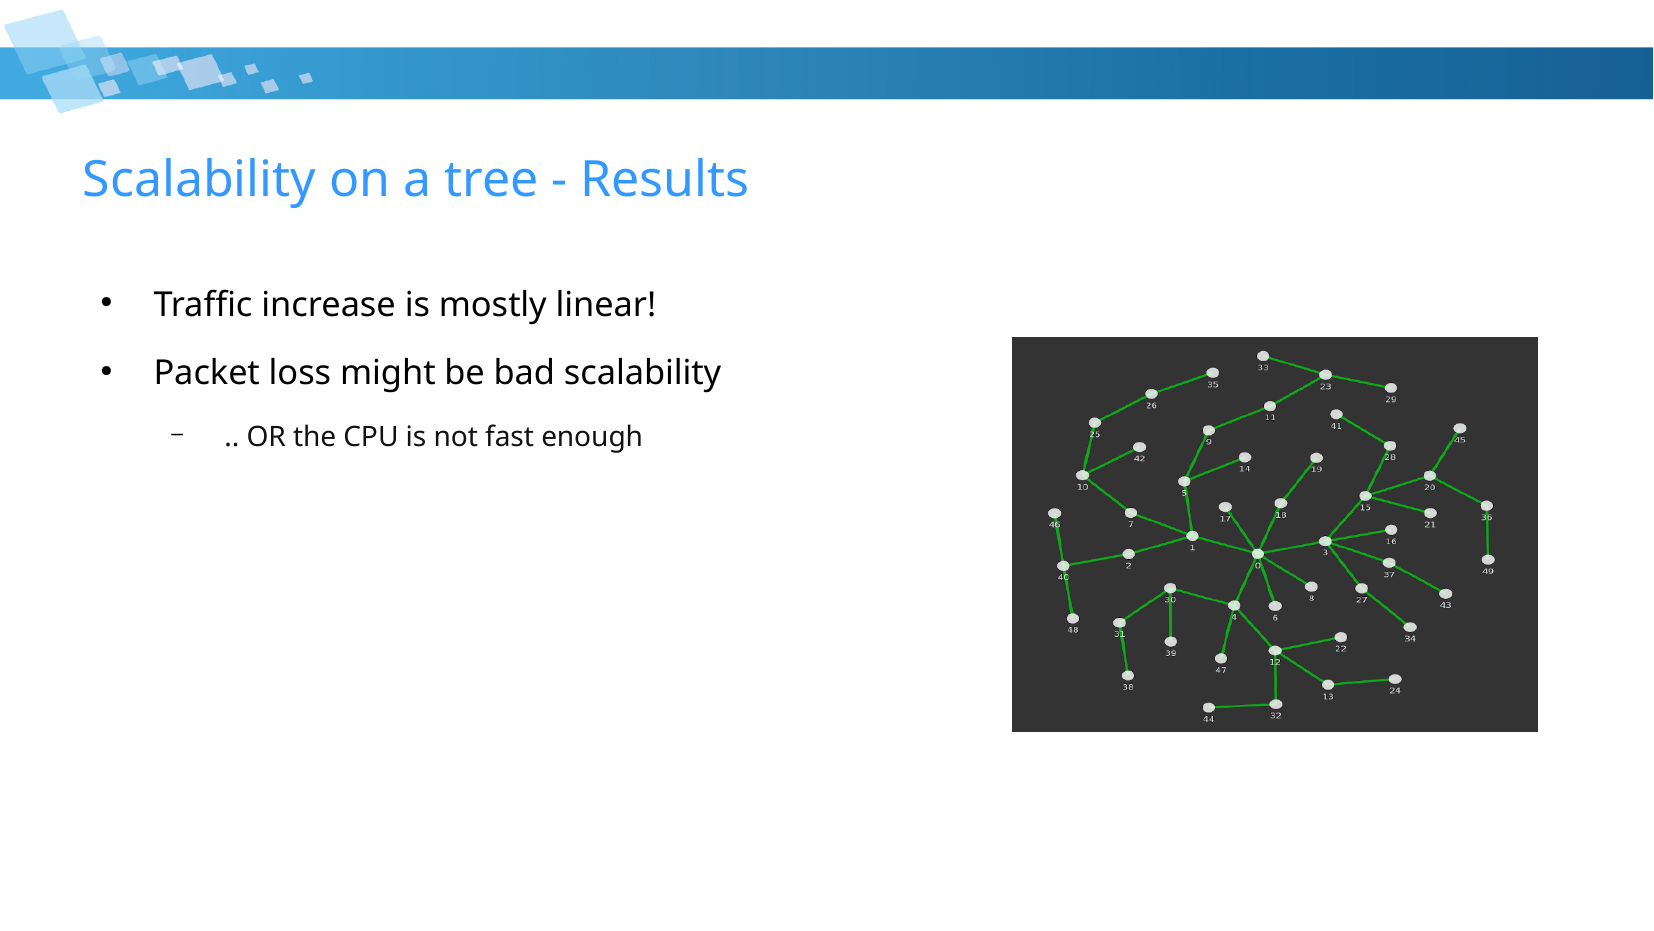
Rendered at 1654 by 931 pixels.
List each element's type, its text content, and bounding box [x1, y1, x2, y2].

list Traffic increase is mostly linear! Packet loss might be bad scalability .. OR the CPU is not fast enough [82, 279, 1571, 931]
title Scalability on a tree - Results [82, 99, 1571, 255]
picture [1012, 337, 1538, 732]
picture [0, 0, 1653, 929]
